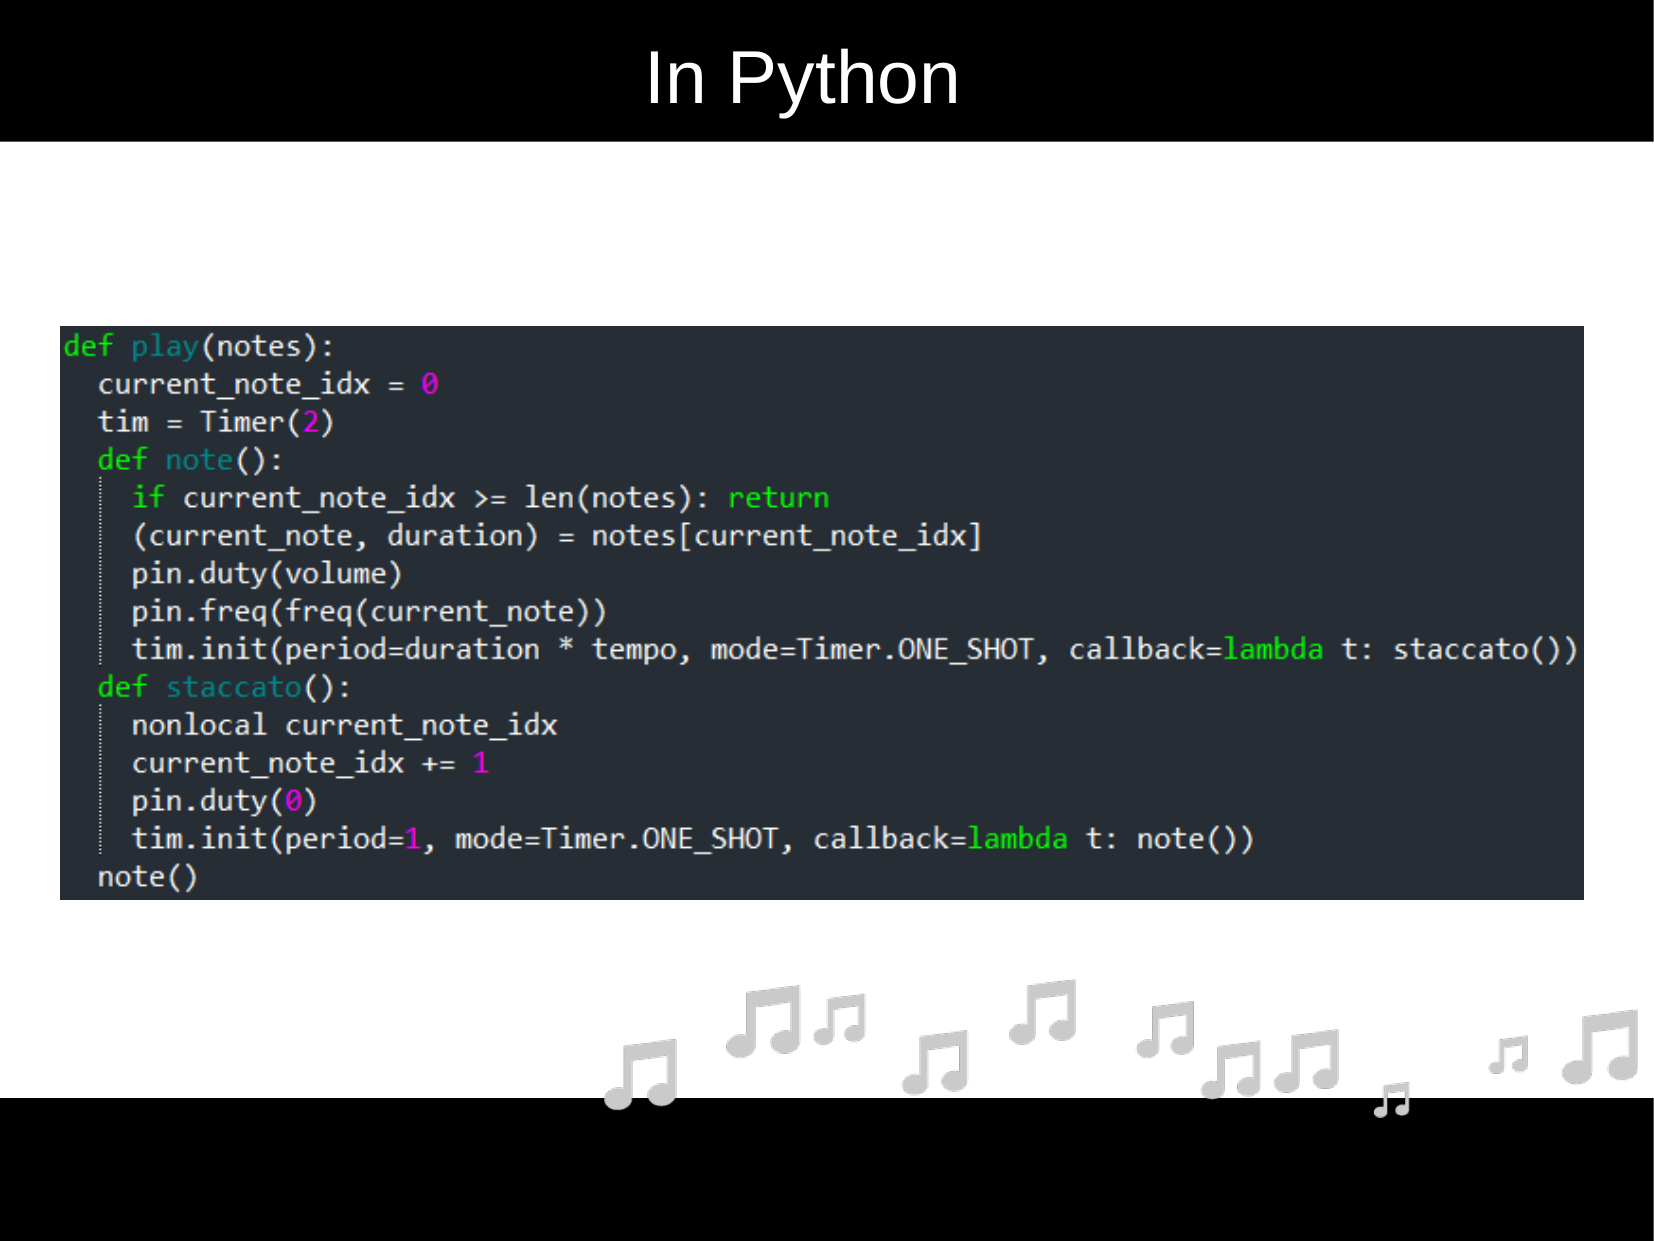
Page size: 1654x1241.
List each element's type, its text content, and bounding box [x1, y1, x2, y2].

title In Python [59, 8, 1548, 148]
picture [60, 326, 1584, 901]
